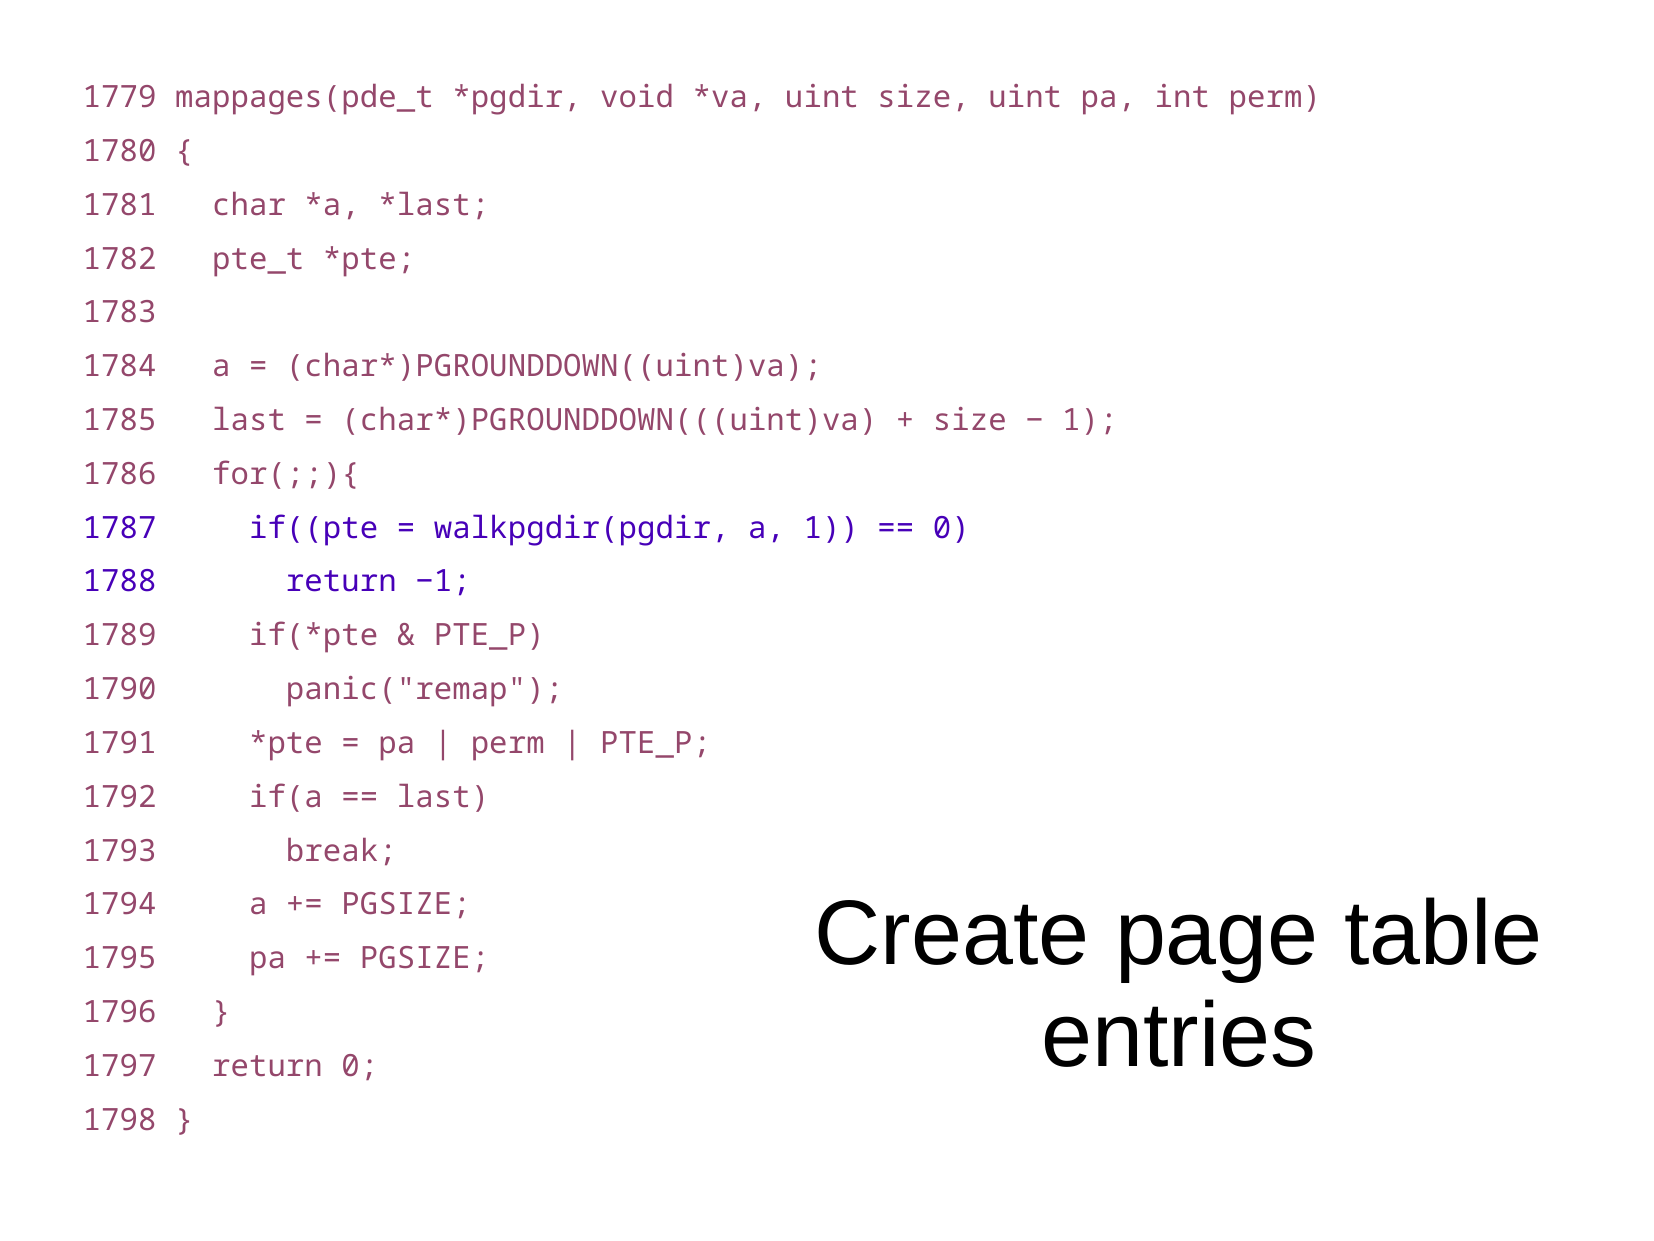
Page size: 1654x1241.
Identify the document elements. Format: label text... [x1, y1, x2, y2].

title Create page table entries [787, 880, 1571, 1088]
list 1779 mappages(pde_t *pgdir, void *va, uint size, uint pa, int perm) 1780 { 1781 char *a, *last; 1782 pte_t *pte; 1783 1784 a = (char*)PGROUNDDOWN((uint)va); 1785 last = (char*)PGROUNDDOWN(((uint)va) + size − 1); 1786 for(;;){ 1787 if((pte = walkpgdir(pgdir, a, 1)) == 0) 1788 return −1; 1789 if(*pte & PTE_P) 1790 panic("remap"); 1791 *pte = pa | perm | PTE_P; 1792 if(a == last) 1793 break; 1794 a += PGSIZE; 1795 pa += PGSIZE; 1796 } 1797 return 0; 1798 } [82, 75, 1571, 1163]
